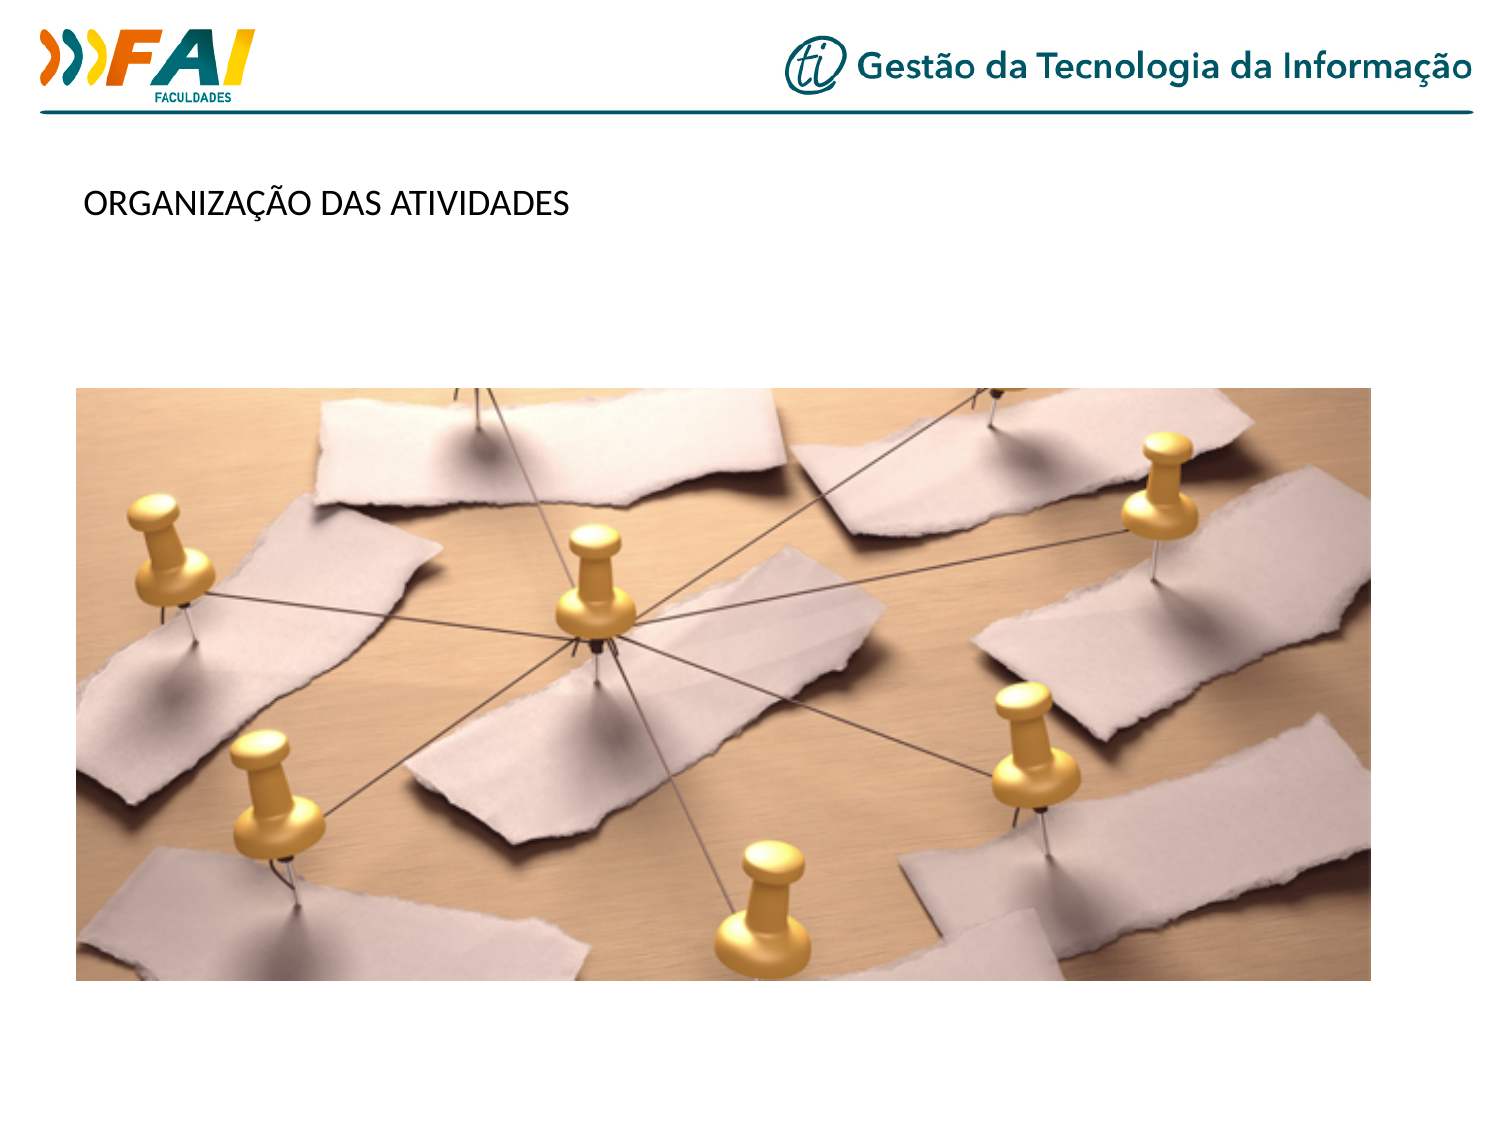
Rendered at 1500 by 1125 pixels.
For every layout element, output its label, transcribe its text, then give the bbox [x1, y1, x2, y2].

picture [0, 0, 1500, 1125]
title ORGANIZAÇÃO DAS ATIVIDADES [83, 148, 1359, 264]
